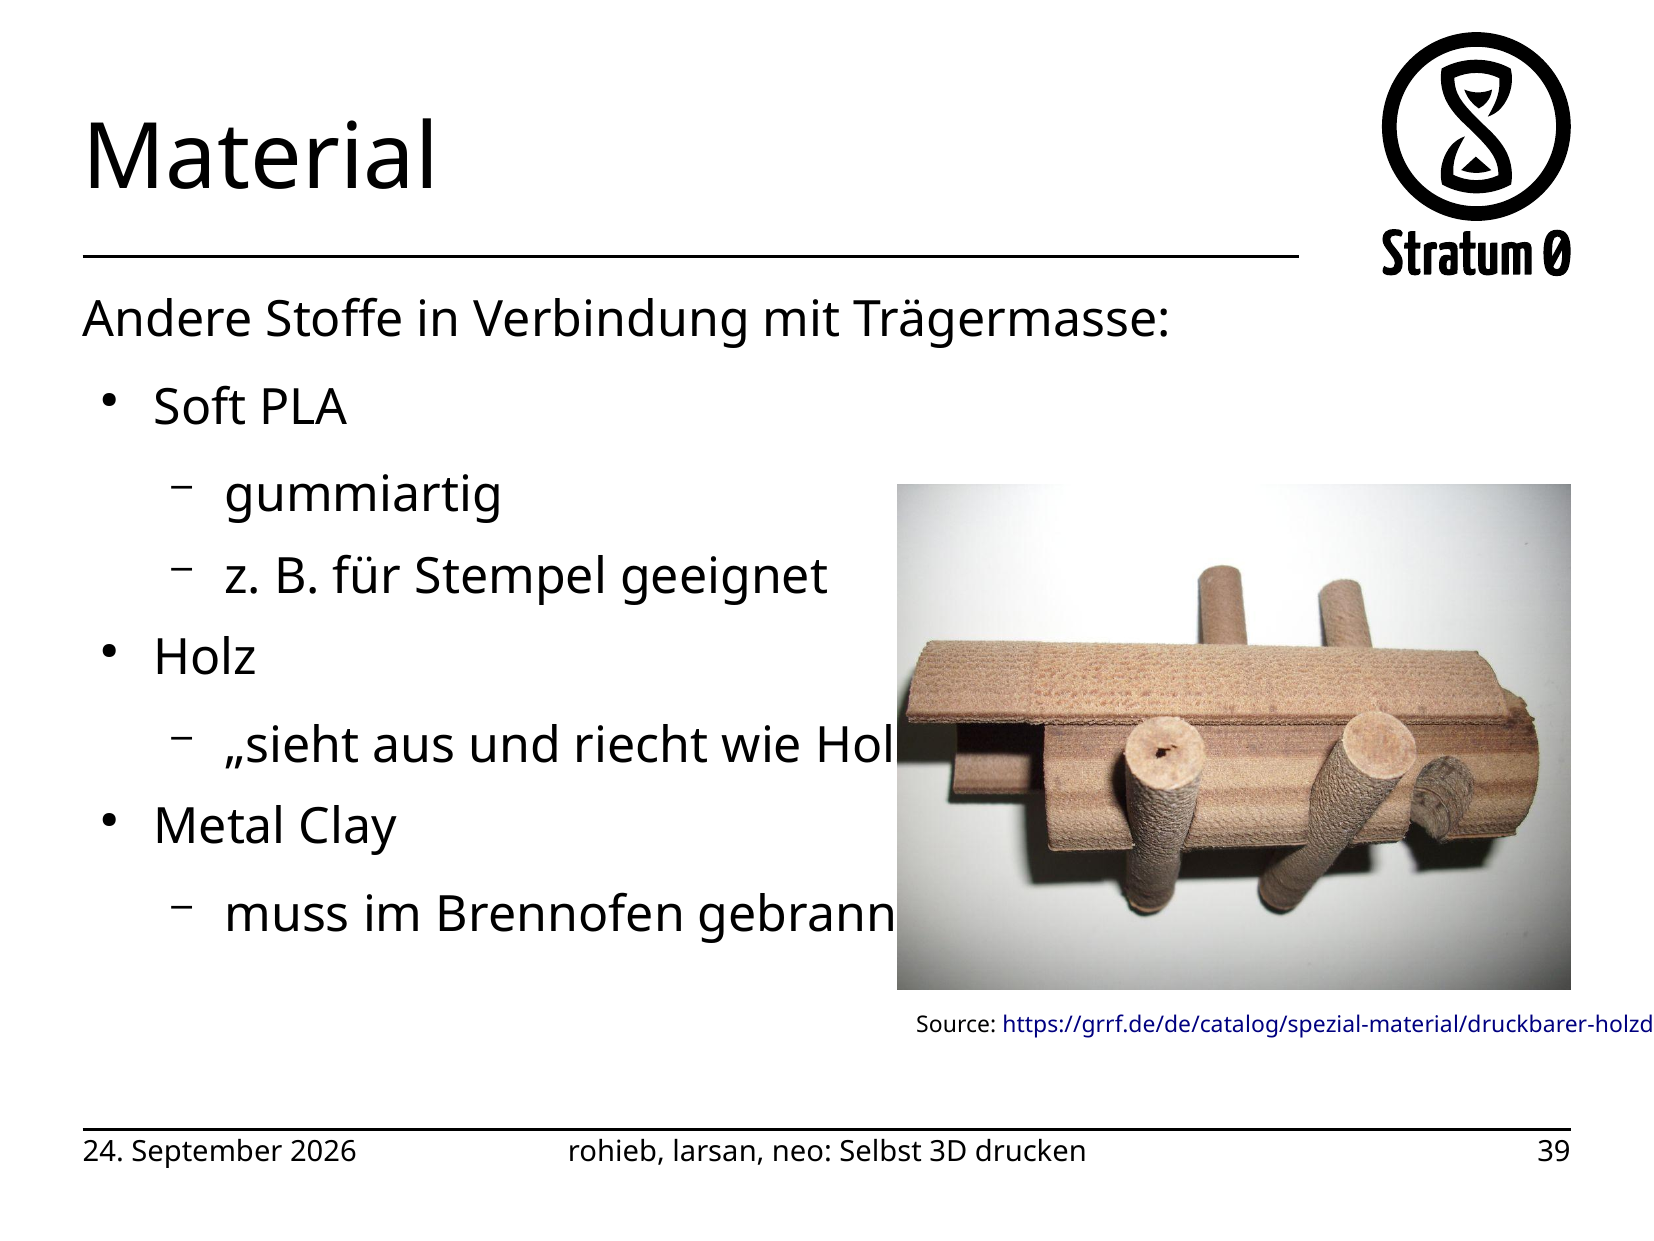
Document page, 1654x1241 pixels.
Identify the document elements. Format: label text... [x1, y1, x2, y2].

text_box Source: https://grrf.de/de/catalog/spezial-material/druckbarer-holzdraht [901, 1000, 1472, 1042]
picture [897, 484, 1571, 990]
list Andere Stoffe in Verbindung mit Trägermasse: Soft PLA gummiartig z. B. für Stempel geeignet Holz „sieht aus und riecht wie Holz“ Metal Clay muss im Brennofen gebrannt werden [82, 290, 1538, 1010]
title Material [82, 49, 1300, 257]
